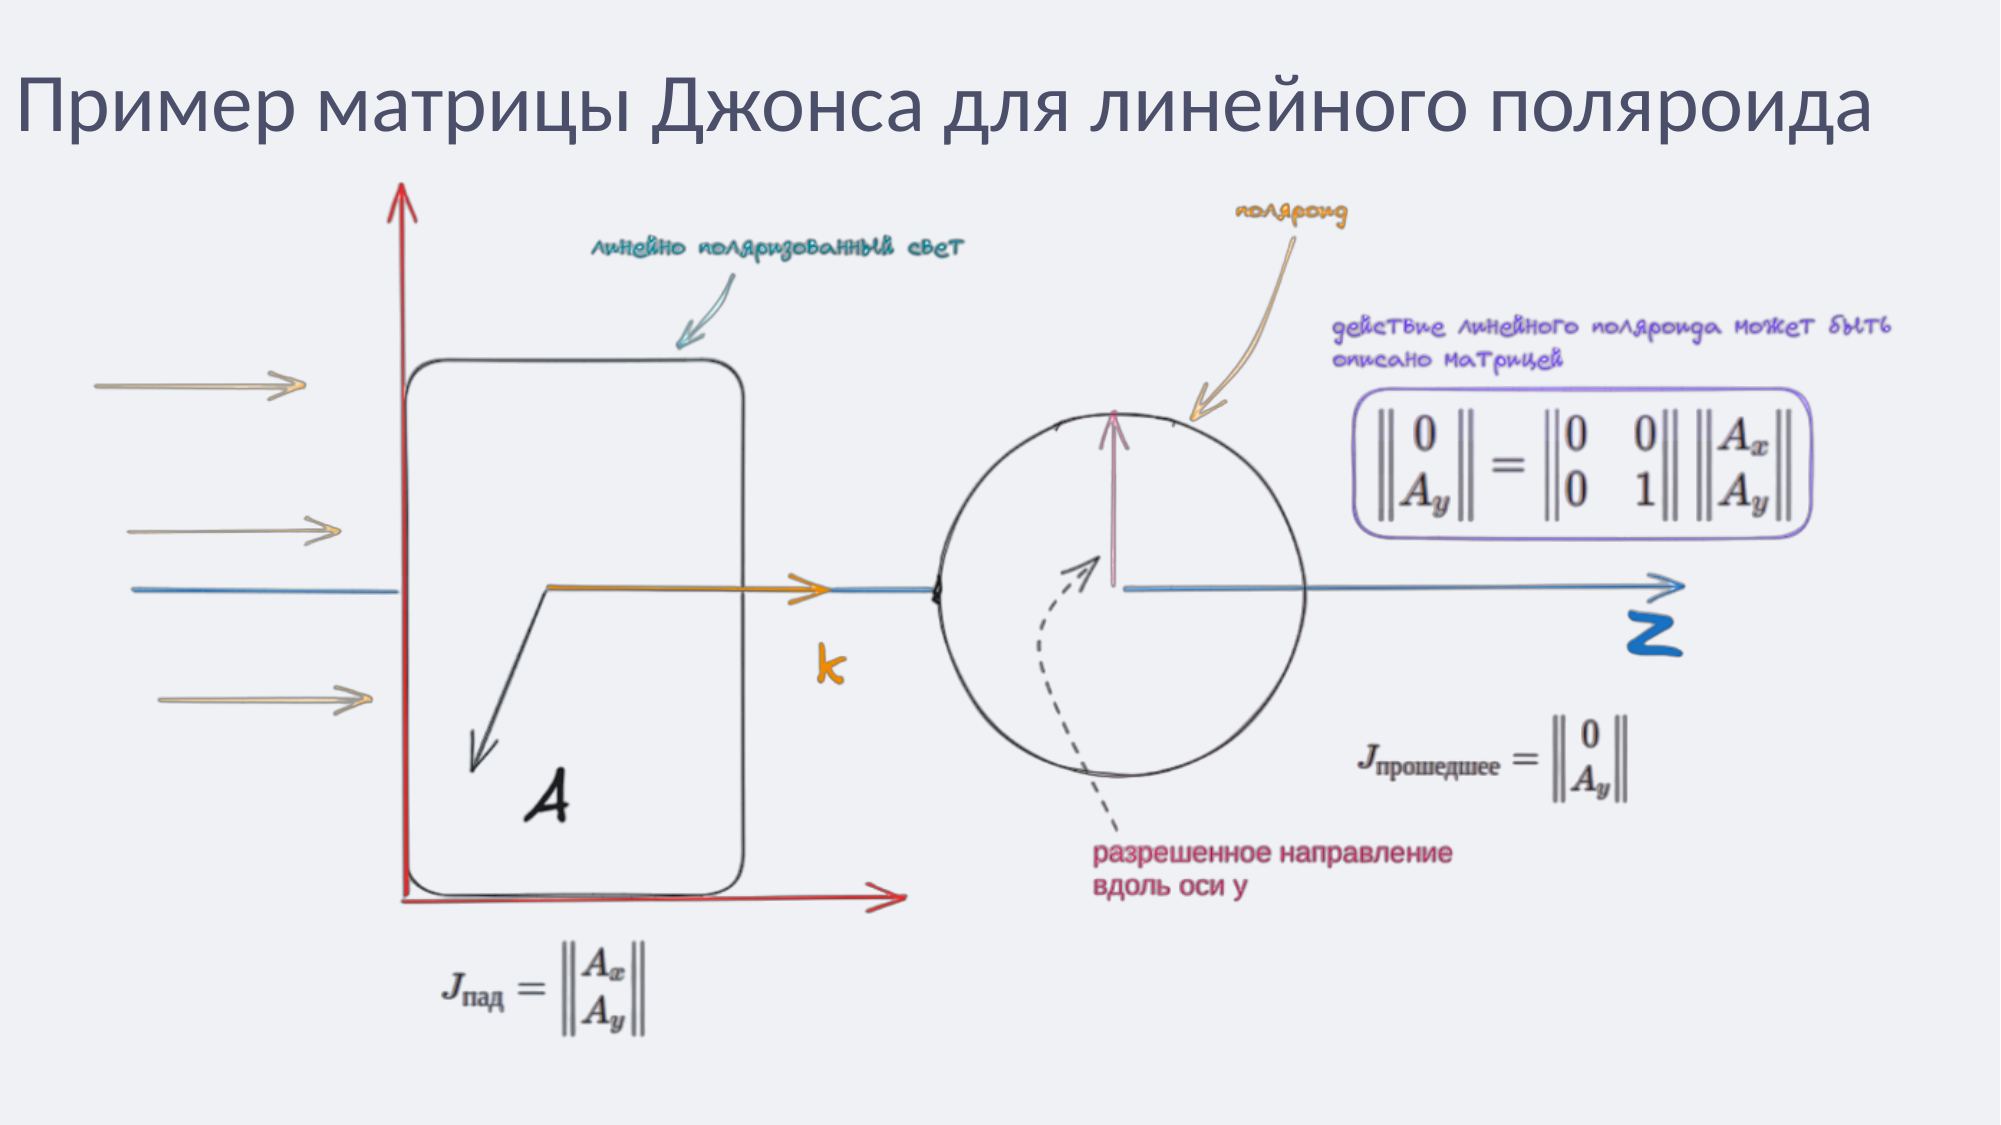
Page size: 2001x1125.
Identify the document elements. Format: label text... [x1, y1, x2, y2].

text_box Пример матрицы Джонса для линейного поляроида [0, 40, 2000, 157]
picture [81, 171, 1919, 1125]
